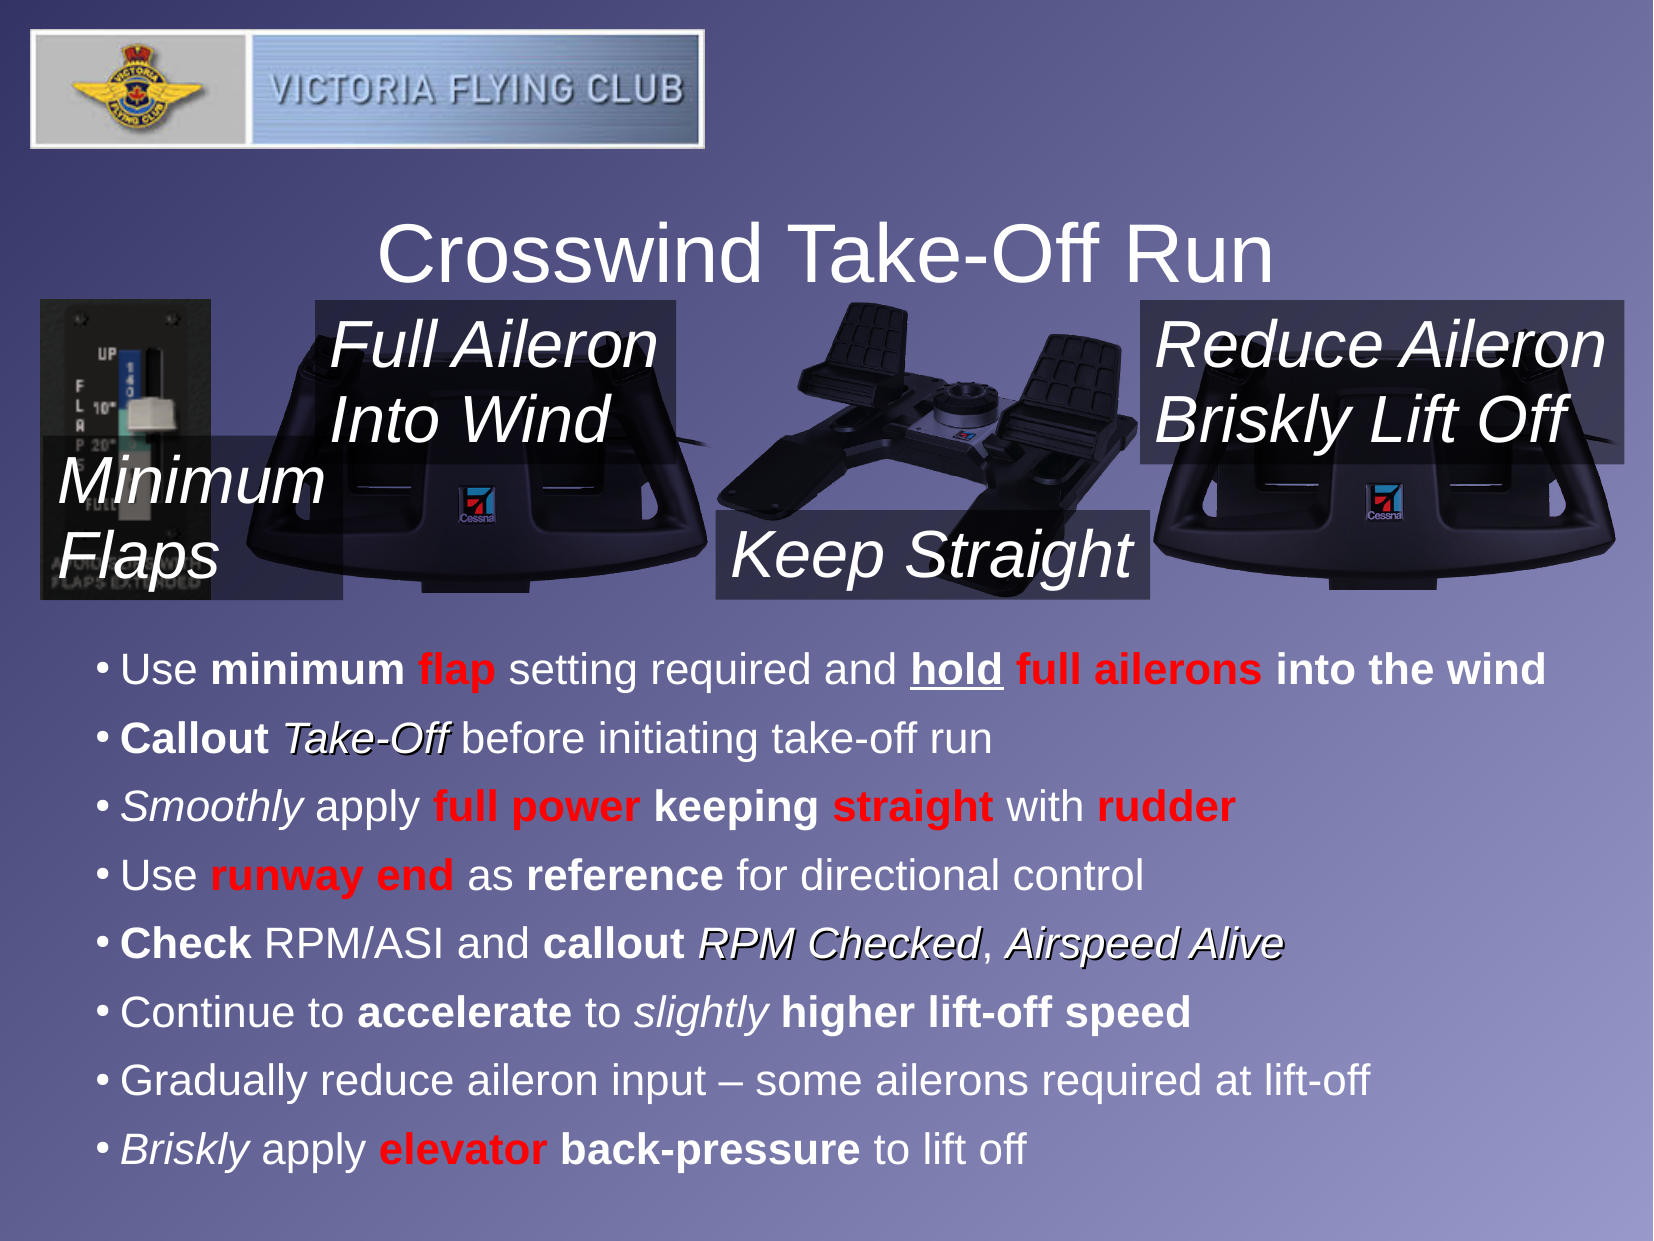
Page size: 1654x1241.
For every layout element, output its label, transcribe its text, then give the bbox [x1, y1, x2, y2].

text_box Keep Straight [715, 510, 1151, 600]
list Use minimum flap setting required and hold full ailerons into the wind Callout Take-Off before initiating take-off run Smoothly apply full power keeping straight with rudder Use runway end as reference for directional control Check RPM/ASI and callout RPM Checked, Airspeed Alive Continue to accelerate to slightly higher lift-off speed Gradually reduce aileron input – some ailerons required at lift-off Briskly apply elevator back-pressure to lift off [83, 645, 1571, 1201]
picture [40, 299, 211, 601]
title Crosswind Take-Off Run [82, 150, 1571, 358]
picture [1147, 465, 1621, 590]
picture [240, 329, 315, 435]
text_box Reduce Aileron Briskly Lift Off [1140, 300, 1625, 465]
picture [344, 329, 713, 593]
text_box Minimum Flaps [42, 435, 344, 601]
picture [30, 29, 705, 149]
text_box Full Aileron Into Wind [315, 300, 677, 465]
picture [715, 299, 1141, 510]
